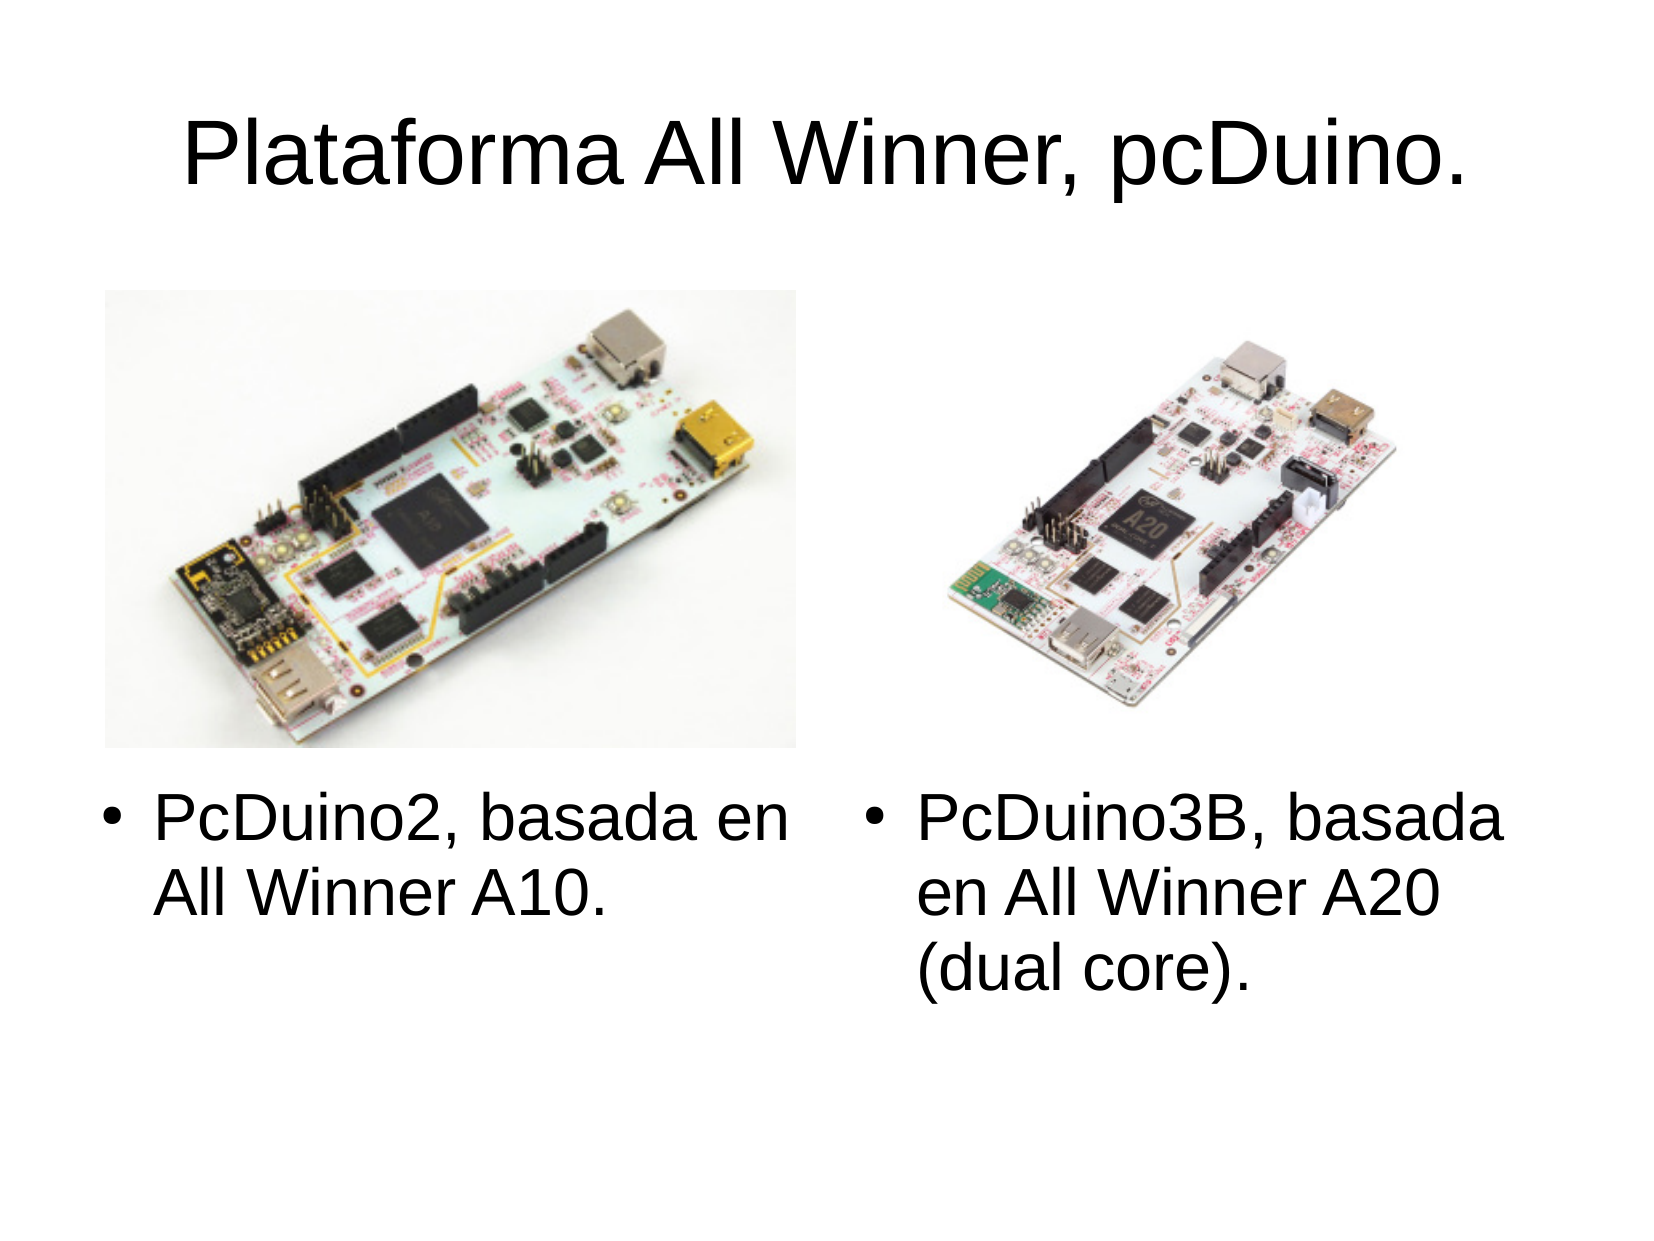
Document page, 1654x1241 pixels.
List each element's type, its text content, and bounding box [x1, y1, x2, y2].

picture [105, 290, 796, 748]
title Plataforma All Winner, pcDuino. [82, 49, 1571, 257]
list PcDuino3B, basada en All Winner A20 (dual core). [845, 780, 1572, 1009]
list PcDuino2, basada en All Winner A10. [82, 780, 809, 1009]
picture [930, 290, 1411, 771]
